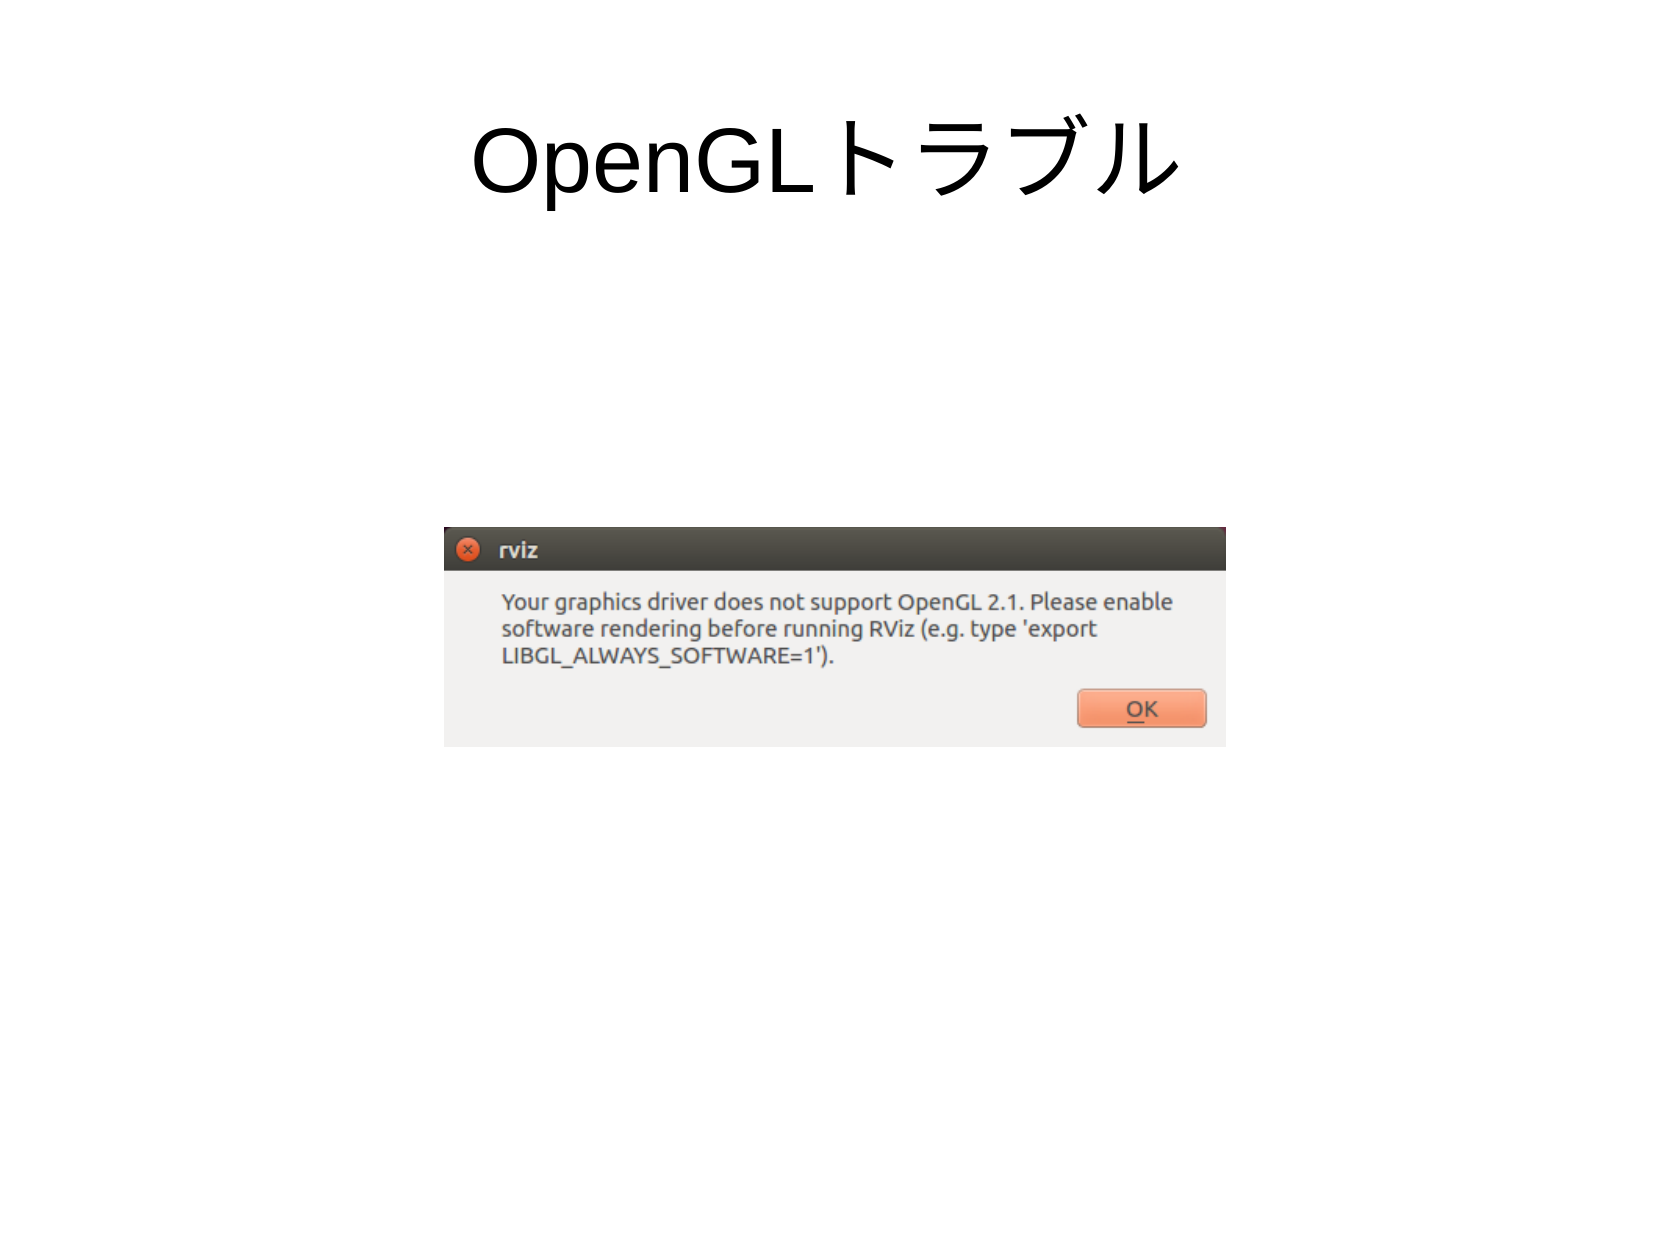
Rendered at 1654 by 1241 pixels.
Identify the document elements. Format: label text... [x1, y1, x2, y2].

picture [444, 527, 1226, 747]
title OpenGLトラブル [82, 49, 1571, 257]
